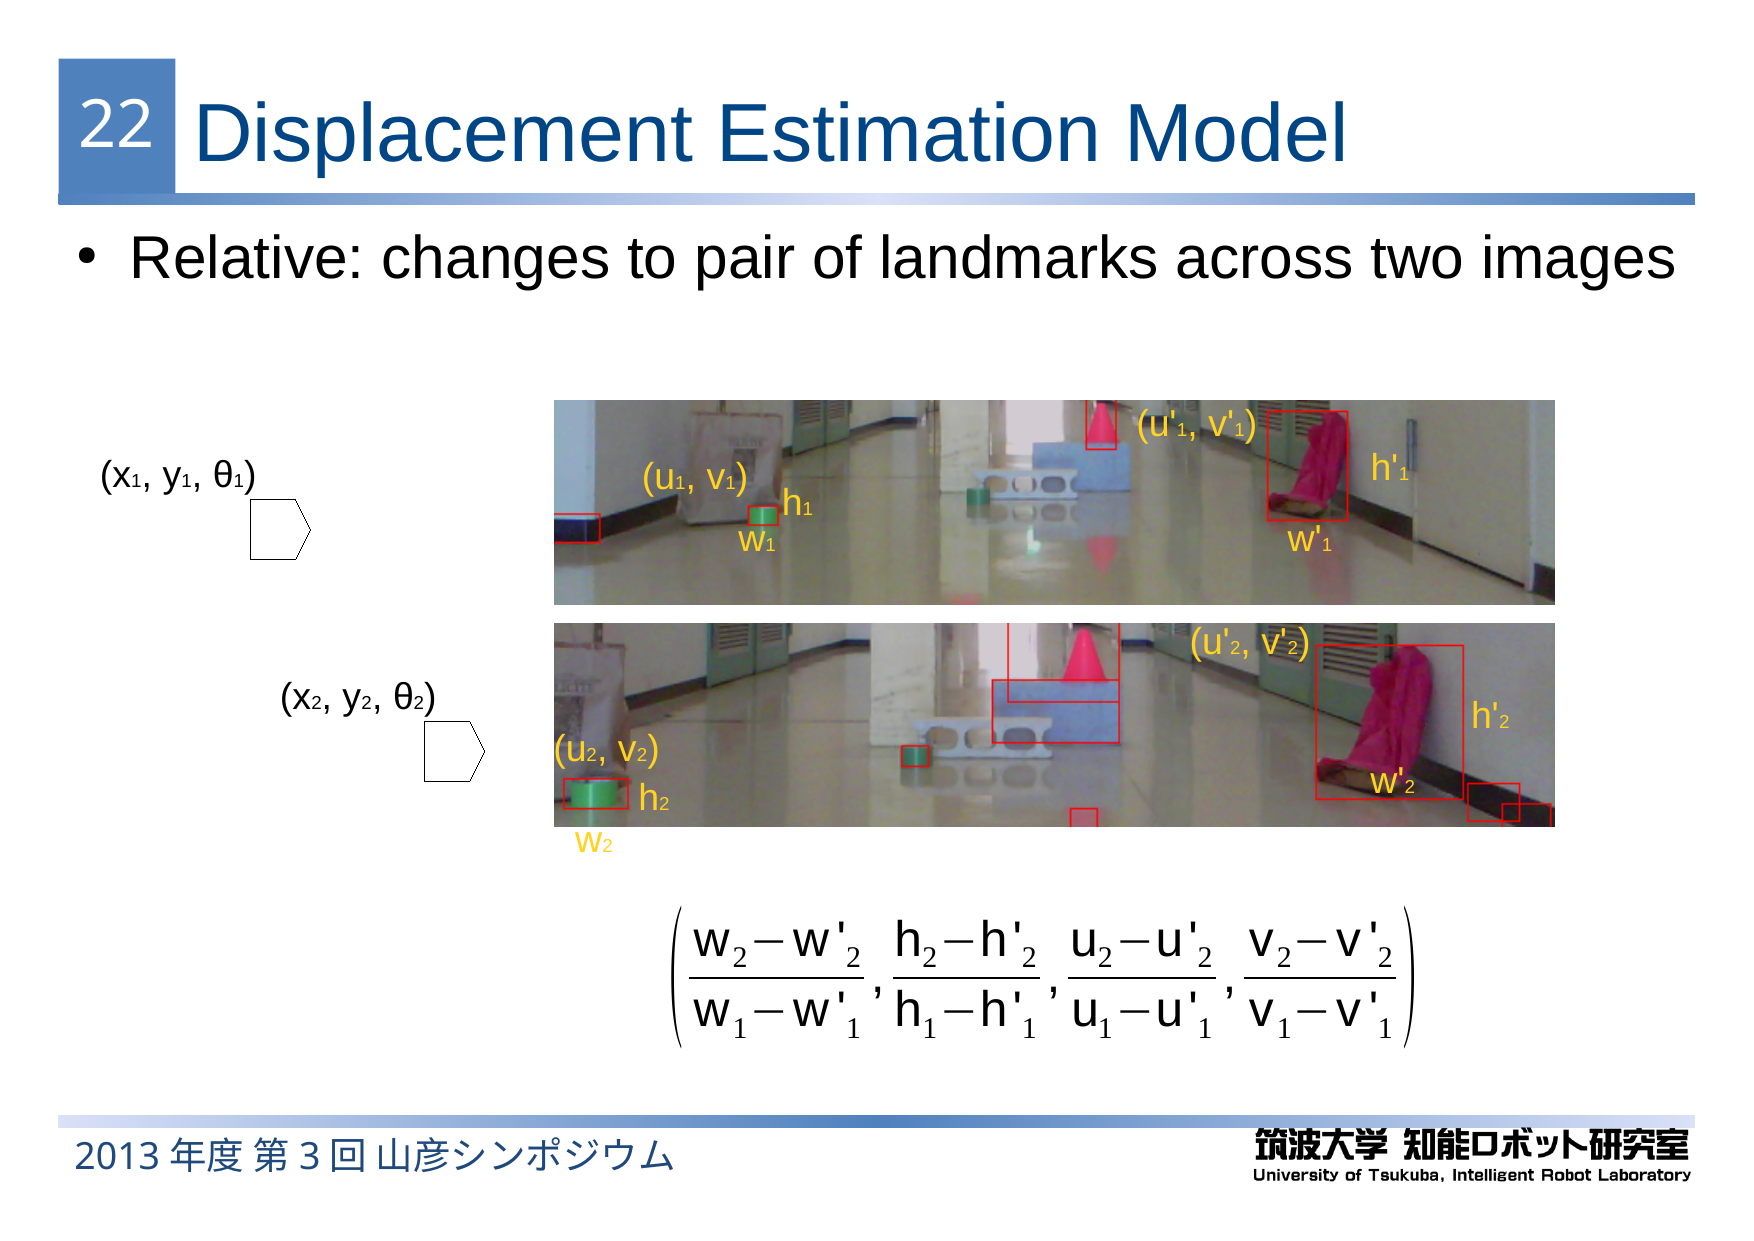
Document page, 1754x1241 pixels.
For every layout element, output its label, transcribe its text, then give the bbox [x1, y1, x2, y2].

text_box (u1, v1) [627, 448, 764, 506]
title Displacement Estimation Model [193, 61, 1651, 205]
text_box (x2, y2, θ2) [265, 668, 455, 725]
text_box (u2, v2) [538, 719, 675, 777]
chart [660, 903, 1424, 1052]
text_box w1 [723, 509, 791, 567]
picture [554, 623, 1555, 827]
picture [554, 400, 1555, 605]
text_box w'1 [1272, 509, 1348, 567]
list Relative: changes to pair of landmarks across two images [58, 223, 1696, 876]
text_box (u'2, v'2) [1174, 613, 1326, 671]
text_box h1 [767, 474, 829, 531]
picture [1252, 1127, 1691, 1182]
text_box (u'1, v'1) [1121, 395, 1273, 452]
text_box w'2 [1355, 751, 1431, 809]
picture [554, 777, 623, 827]
text_box h'1 [1355, 438, 1425, 496]
text_box w2 [560, 810, 628, 868]
text_box (x1, y1, θ1) [85, 445, 275, 503]
text_box h2 [623, 769, 685, 827]
text_box h'2 [1456, 686, 1525, 744]
